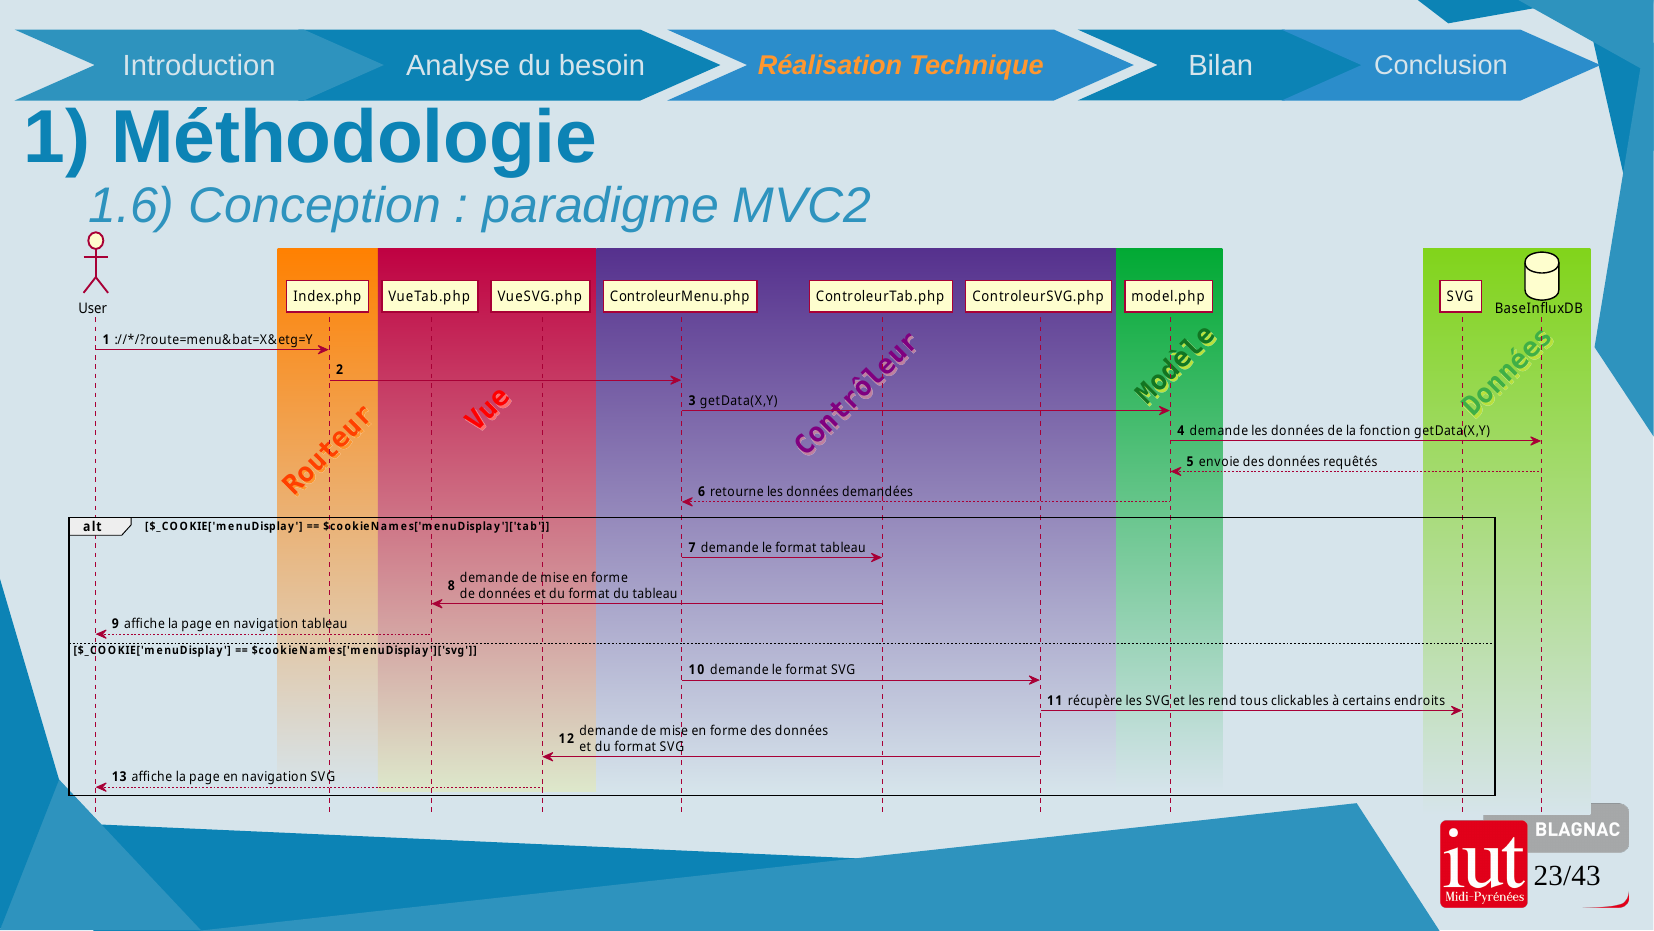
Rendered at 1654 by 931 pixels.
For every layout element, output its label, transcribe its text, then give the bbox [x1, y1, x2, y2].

text_box Analyse du besoin [305, 29, 721, 101]
text_box Conclusion [1281, 29, 1601, 101]
title 1) Méthodologie [23, 94, 1512, 179]
title 1.6) Conception : paradigme MVC2 [88, 177, 1642, 234]
text_box Réalisation Technique [667, 29, 1134, 101]
text_box Bilan [1077, 29, 1359, 101]
text_box Introduction [14, 29, 384, 101]
picture [59, 224, 1629, 908]
